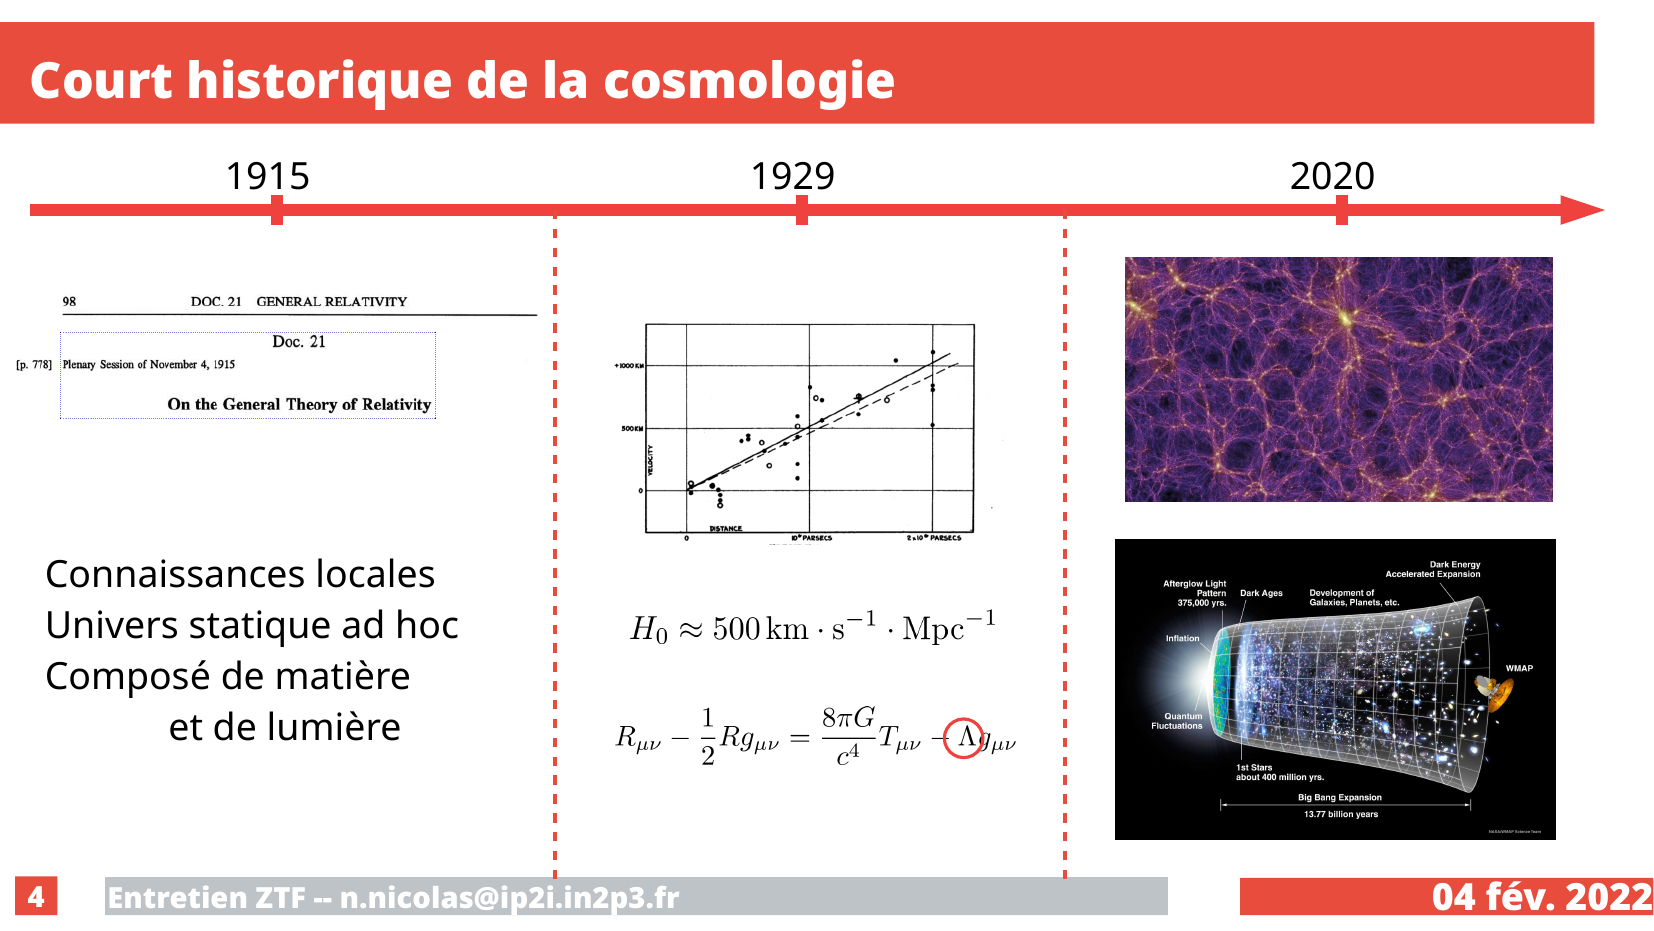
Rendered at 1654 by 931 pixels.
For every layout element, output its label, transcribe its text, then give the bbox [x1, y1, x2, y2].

picture [1125, 257, 1553, 502]
picture [612, 314, 1006, 545]
picture [615, 706, 1016, 766]
title Court historique de la cosmologie [29, 44, 1565, 113]
picture [15, 280, 541, 436]
text_box 1915 [210, 142, 346, 201]
text_box 2020 [1275, 142, 1411, 201]
text_box 1929 [735, 142, 871, 201]
text_box [944, 718, 983, 758]
picture [630, 609, 995, 646]
text_box Connaissances locales Univers statique ad hoc Composé de matière et de lumière [30, 540, 511, 736]
picture [1115, 539, 1556, 840]
